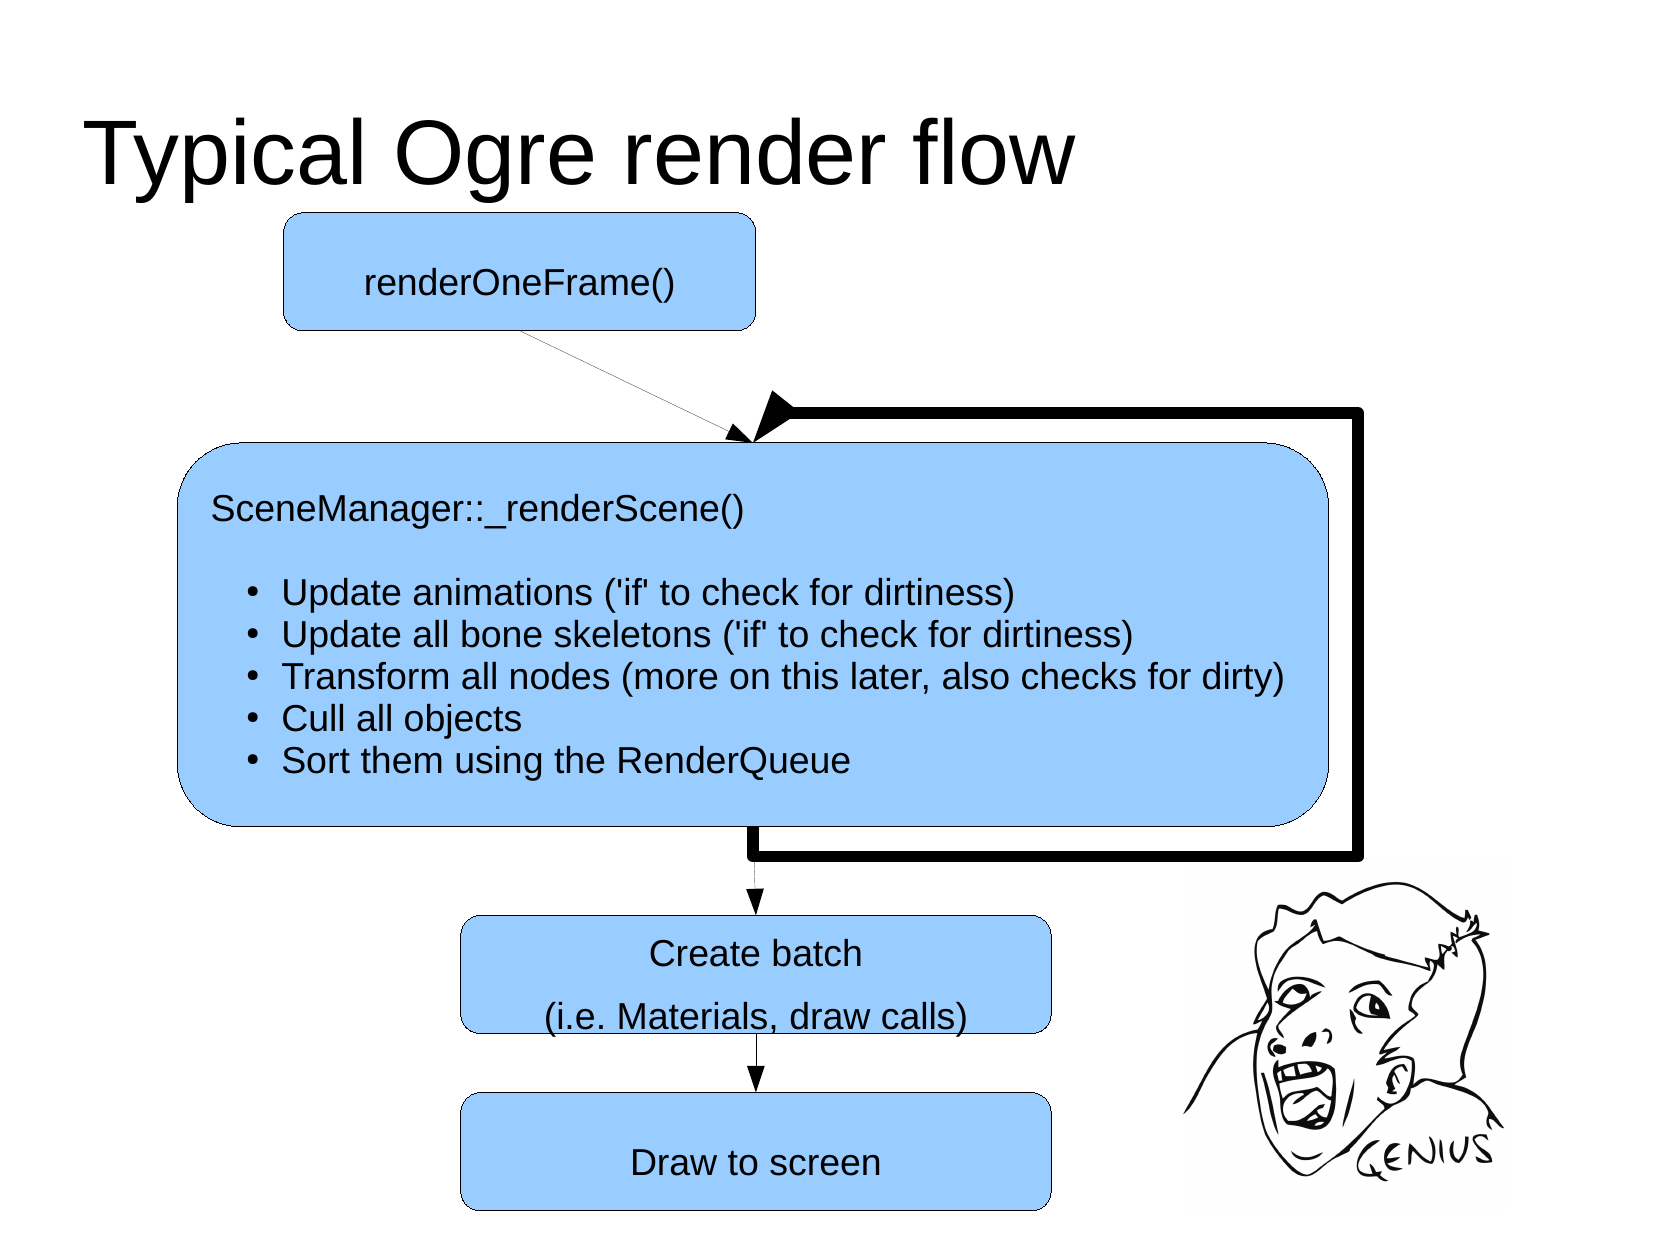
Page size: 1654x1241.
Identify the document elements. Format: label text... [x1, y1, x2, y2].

title Typical Ogre render flow [82, 49, 1571, 257]
picture [1181, 856, 1508, 1211]
text_box renderOneFrame() [283, 212, 756, 331]
text_box Draw to screen [460, 1092, 1052, 1211]
text_box Create batch (i.e. Materials, draw calls) [460, 915, 1052, 1034]
text_box SceneManager::_renderScene() Update animations ('if' to check for dirtiness) Update all bone skeletons ('if' to check for dirtiness) Transform all nodes (more on this later, also checks for dirty) Cull all objects Sort them using the RenderQueue [177, 442, 1329, 827]
